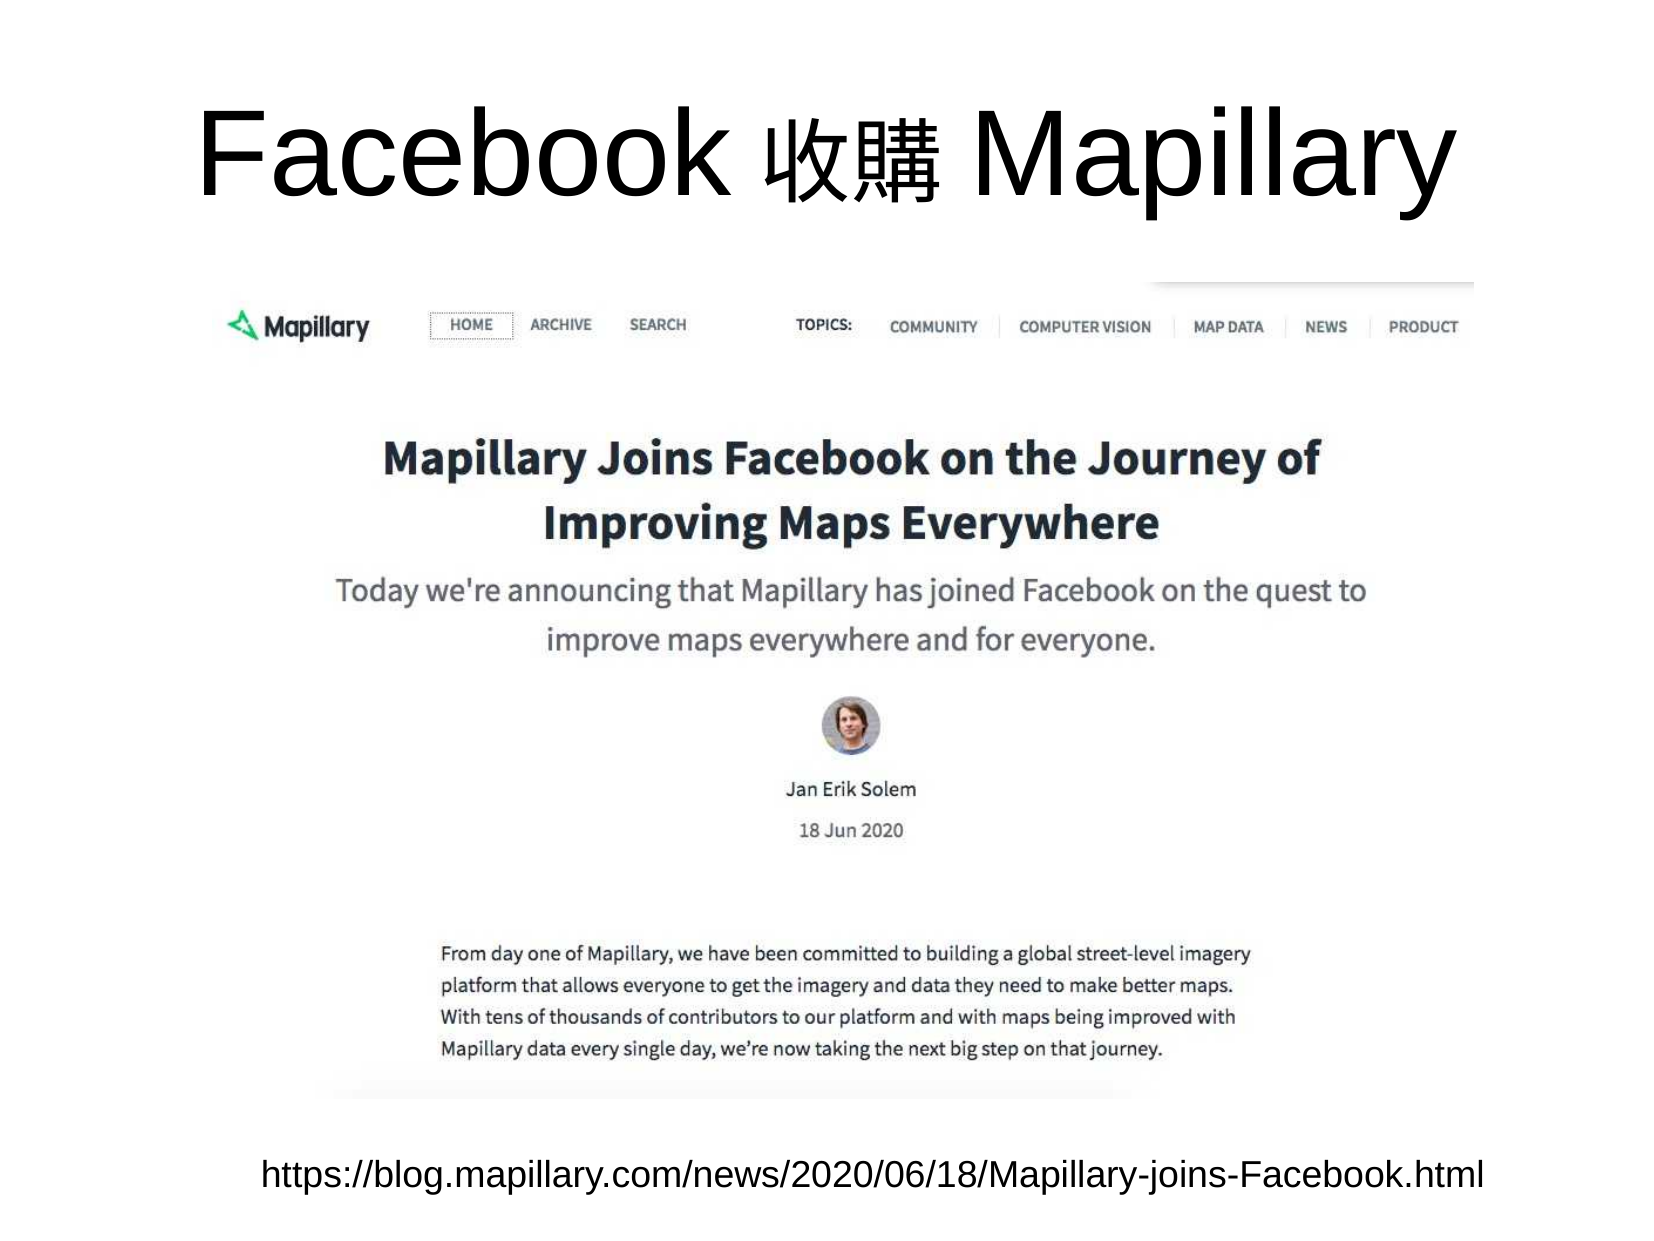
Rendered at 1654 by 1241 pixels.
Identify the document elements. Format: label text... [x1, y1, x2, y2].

text_box https://blog.mapillary.com/news/2020/06/18/Mapillary-joins-Facebook.html [246, 1145, 1501, 1203]
picture [212, 282, 1474, 1099]
title Facebook收購Mapillary [82, 49, 1571, 257]
